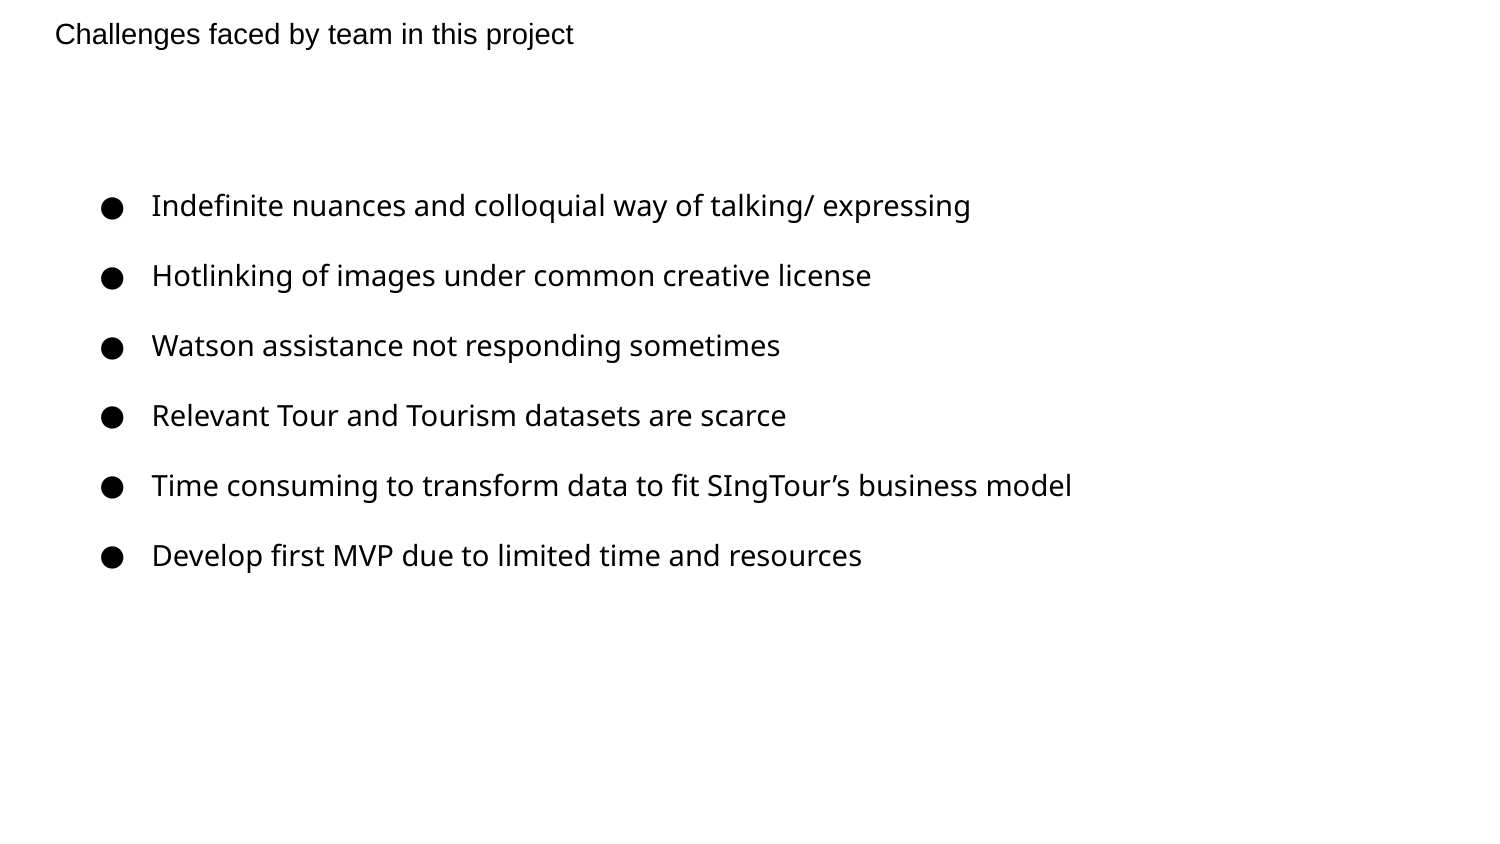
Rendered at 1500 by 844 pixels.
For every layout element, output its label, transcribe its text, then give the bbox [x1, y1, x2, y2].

text_box Indefinite nuances and colloquial way of talking/ expressing Hotlinking of images under common creative license Watson assistance not responding sometimes Relevant Tour and Tourism datasets are scarce Time consuming to transform data to fit SIngTour’s business model Develop first MVP due to limited time and resources [61, 172, 1370, 588]
title Challenges faced by team in this project [39, 0, 1252, 105]
